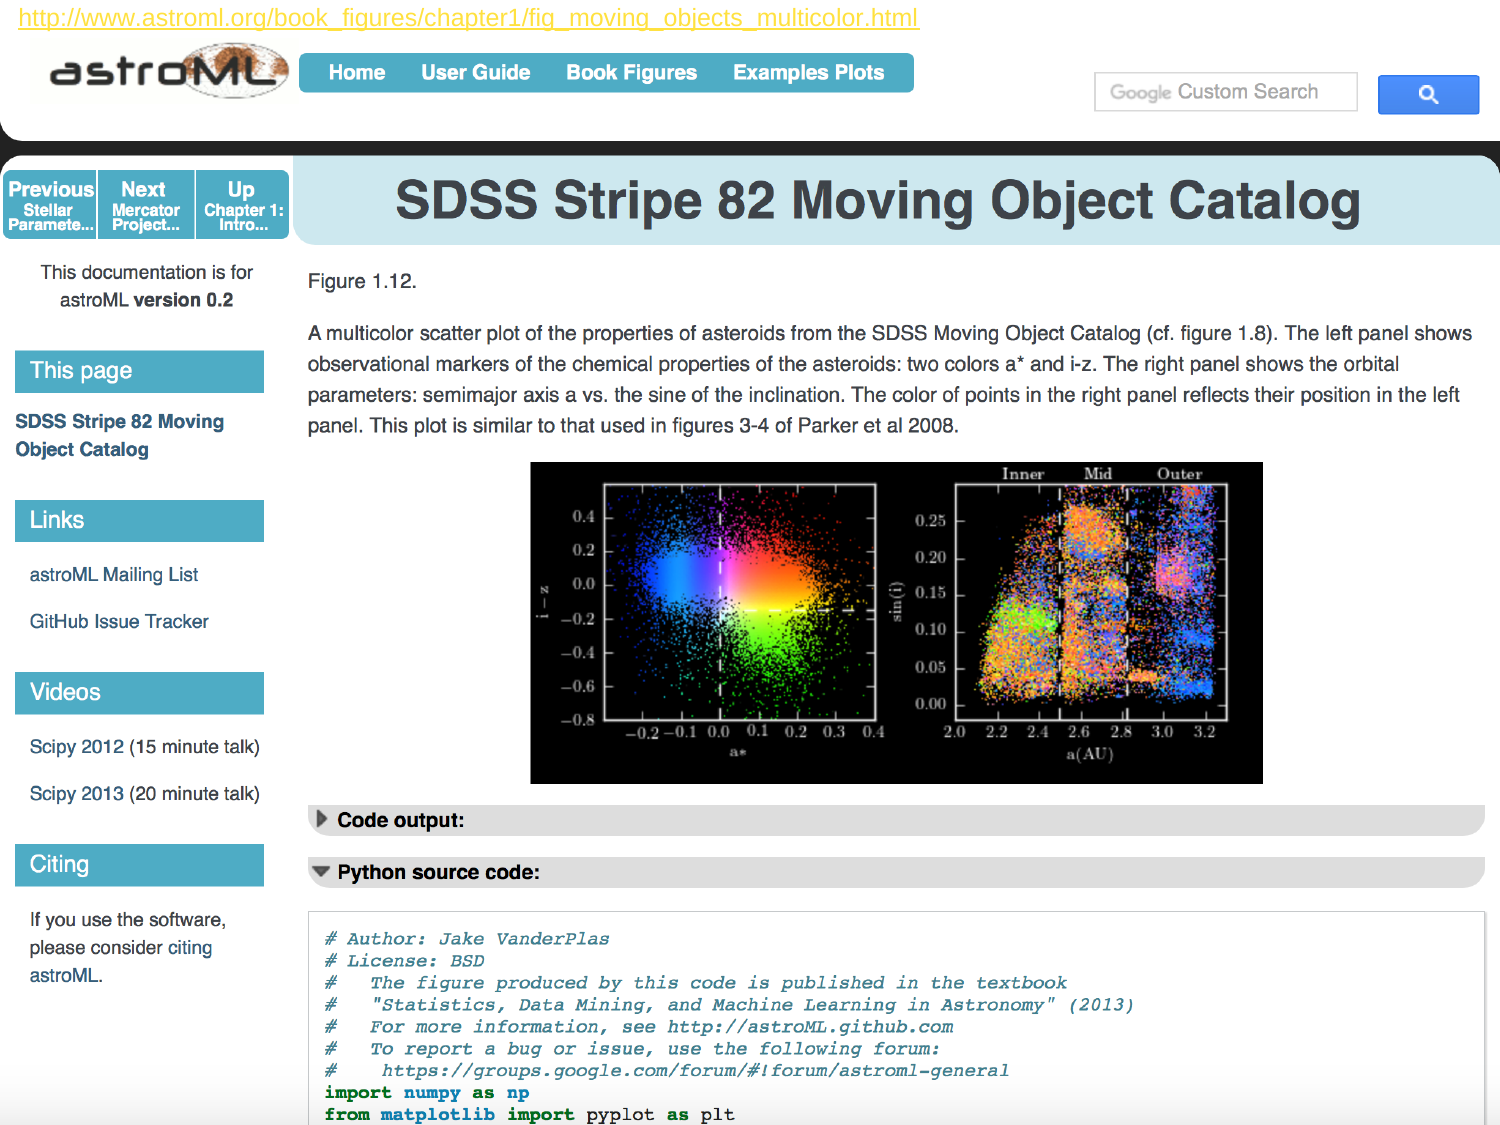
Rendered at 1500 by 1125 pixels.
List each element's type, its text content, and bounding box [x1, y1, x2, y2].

picture [0, 38, 1500, 1125]
text_box http://www.astroml.org/book_figures/chapter1/fig_moving_objects_multicolor.html [2, 0, 1248, 38]
